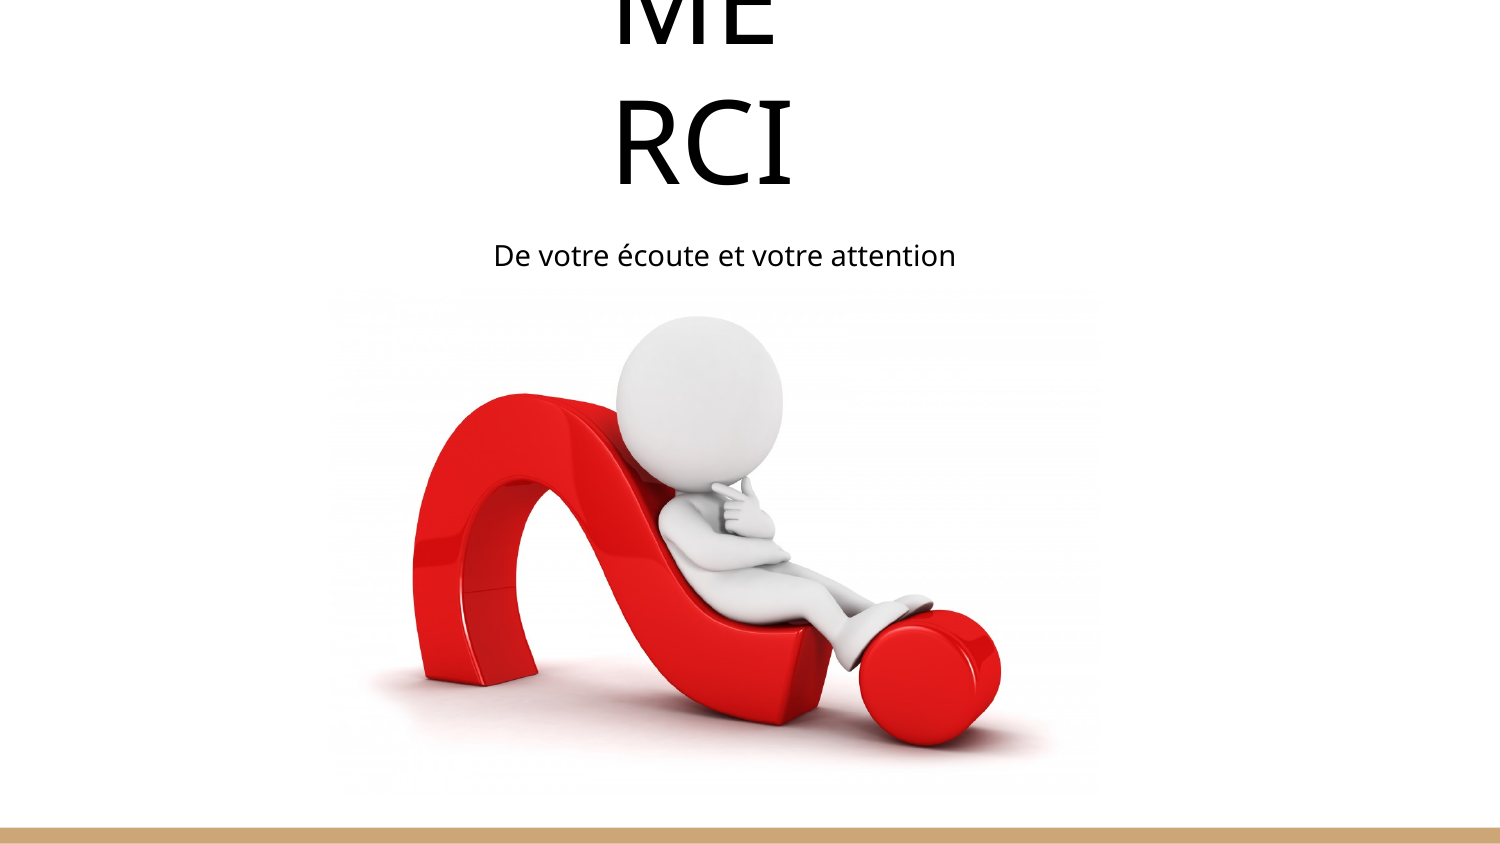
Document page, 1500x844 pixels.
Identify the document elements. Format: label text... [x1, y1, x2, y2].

title MERCI [594, 82, 868, 222]
picture [330, 288, 1101, 794]
text_box De votre écoute et votre attention [478, 222, 984, 288]
